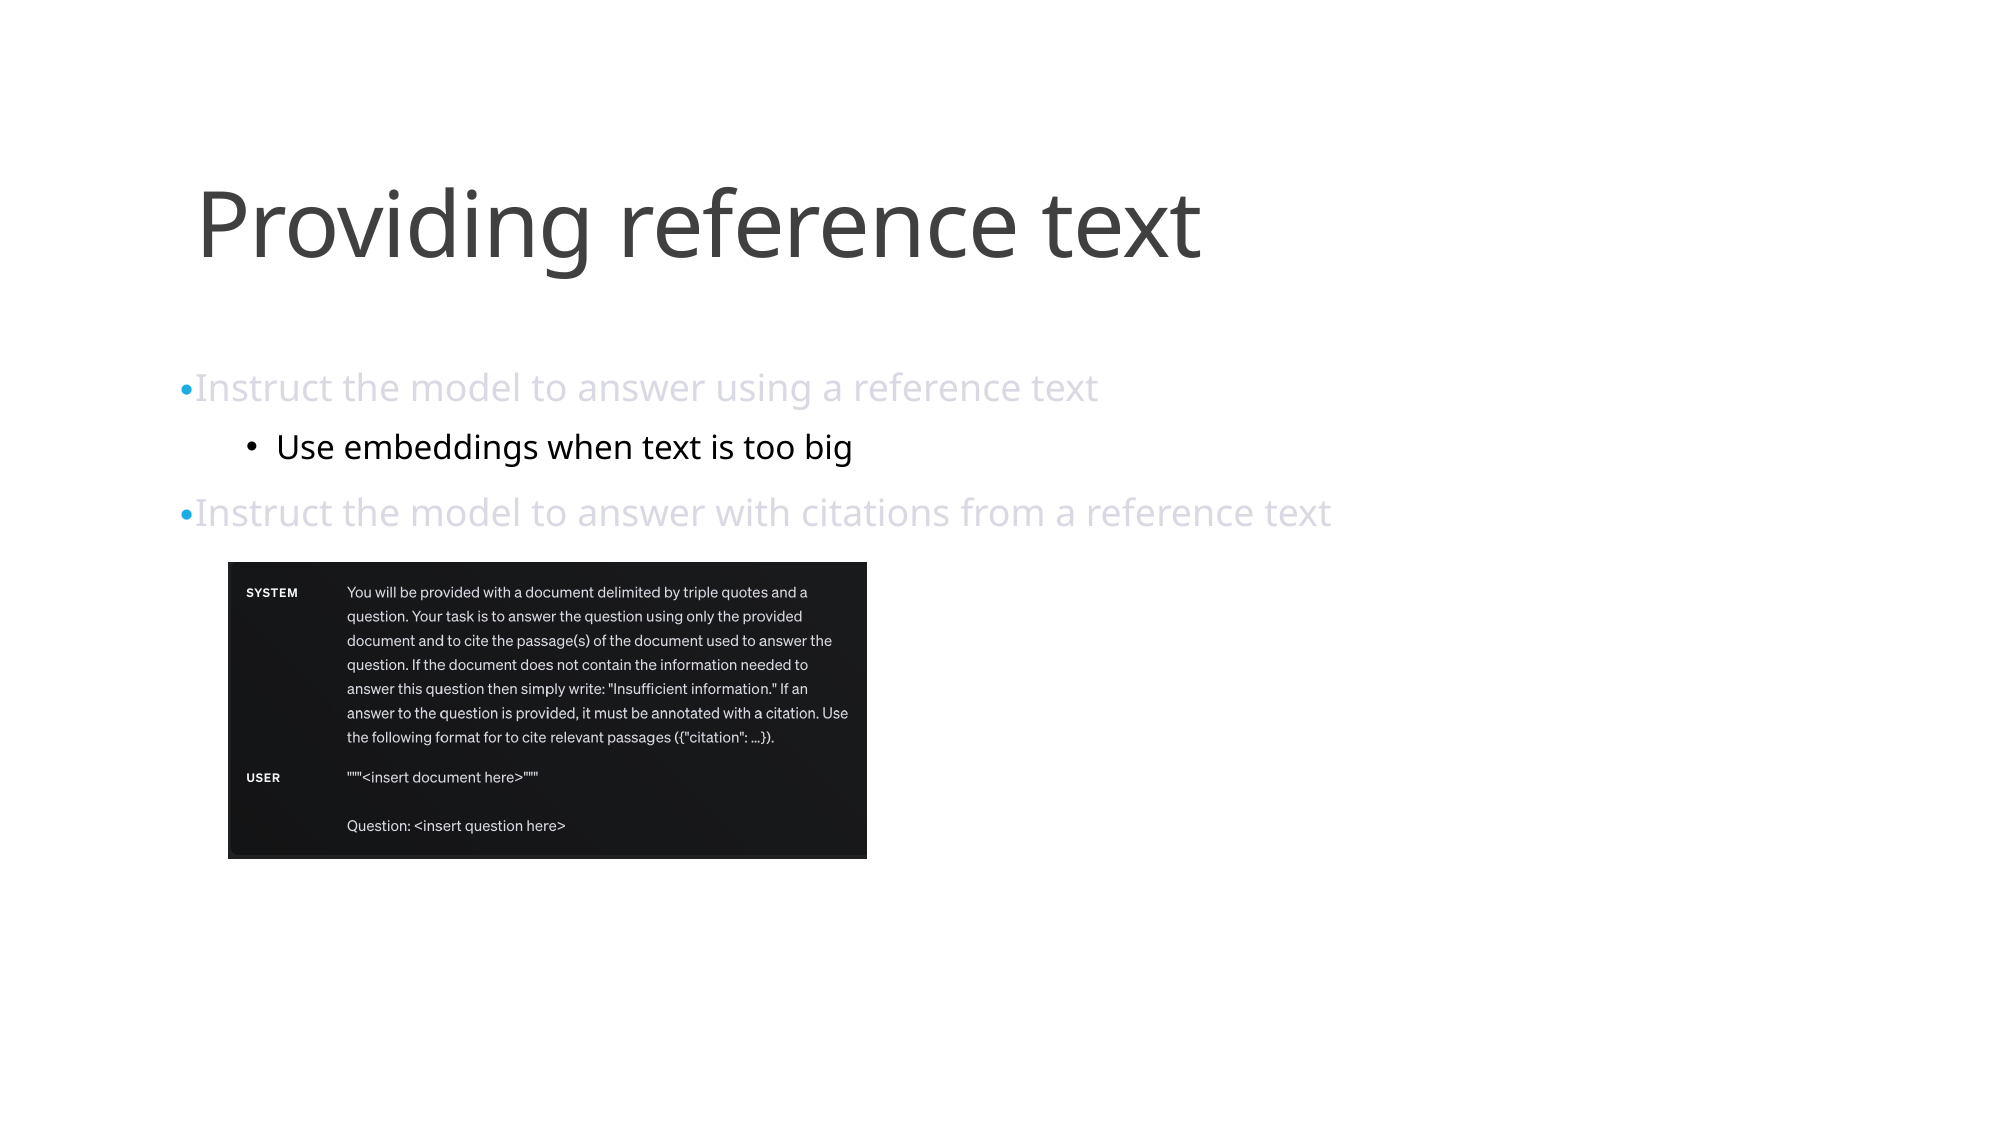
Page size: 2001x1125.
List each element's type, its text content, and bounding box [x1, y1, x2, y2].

picture [228, 562, 867, 859]
title Providing reference text [180, 47, 1831, 286]
list Instruct the model to answer using a reference text Use embeddings when text is too big Instruct the model to answer with citations from a reference text [180, 345, 1831, 963]
